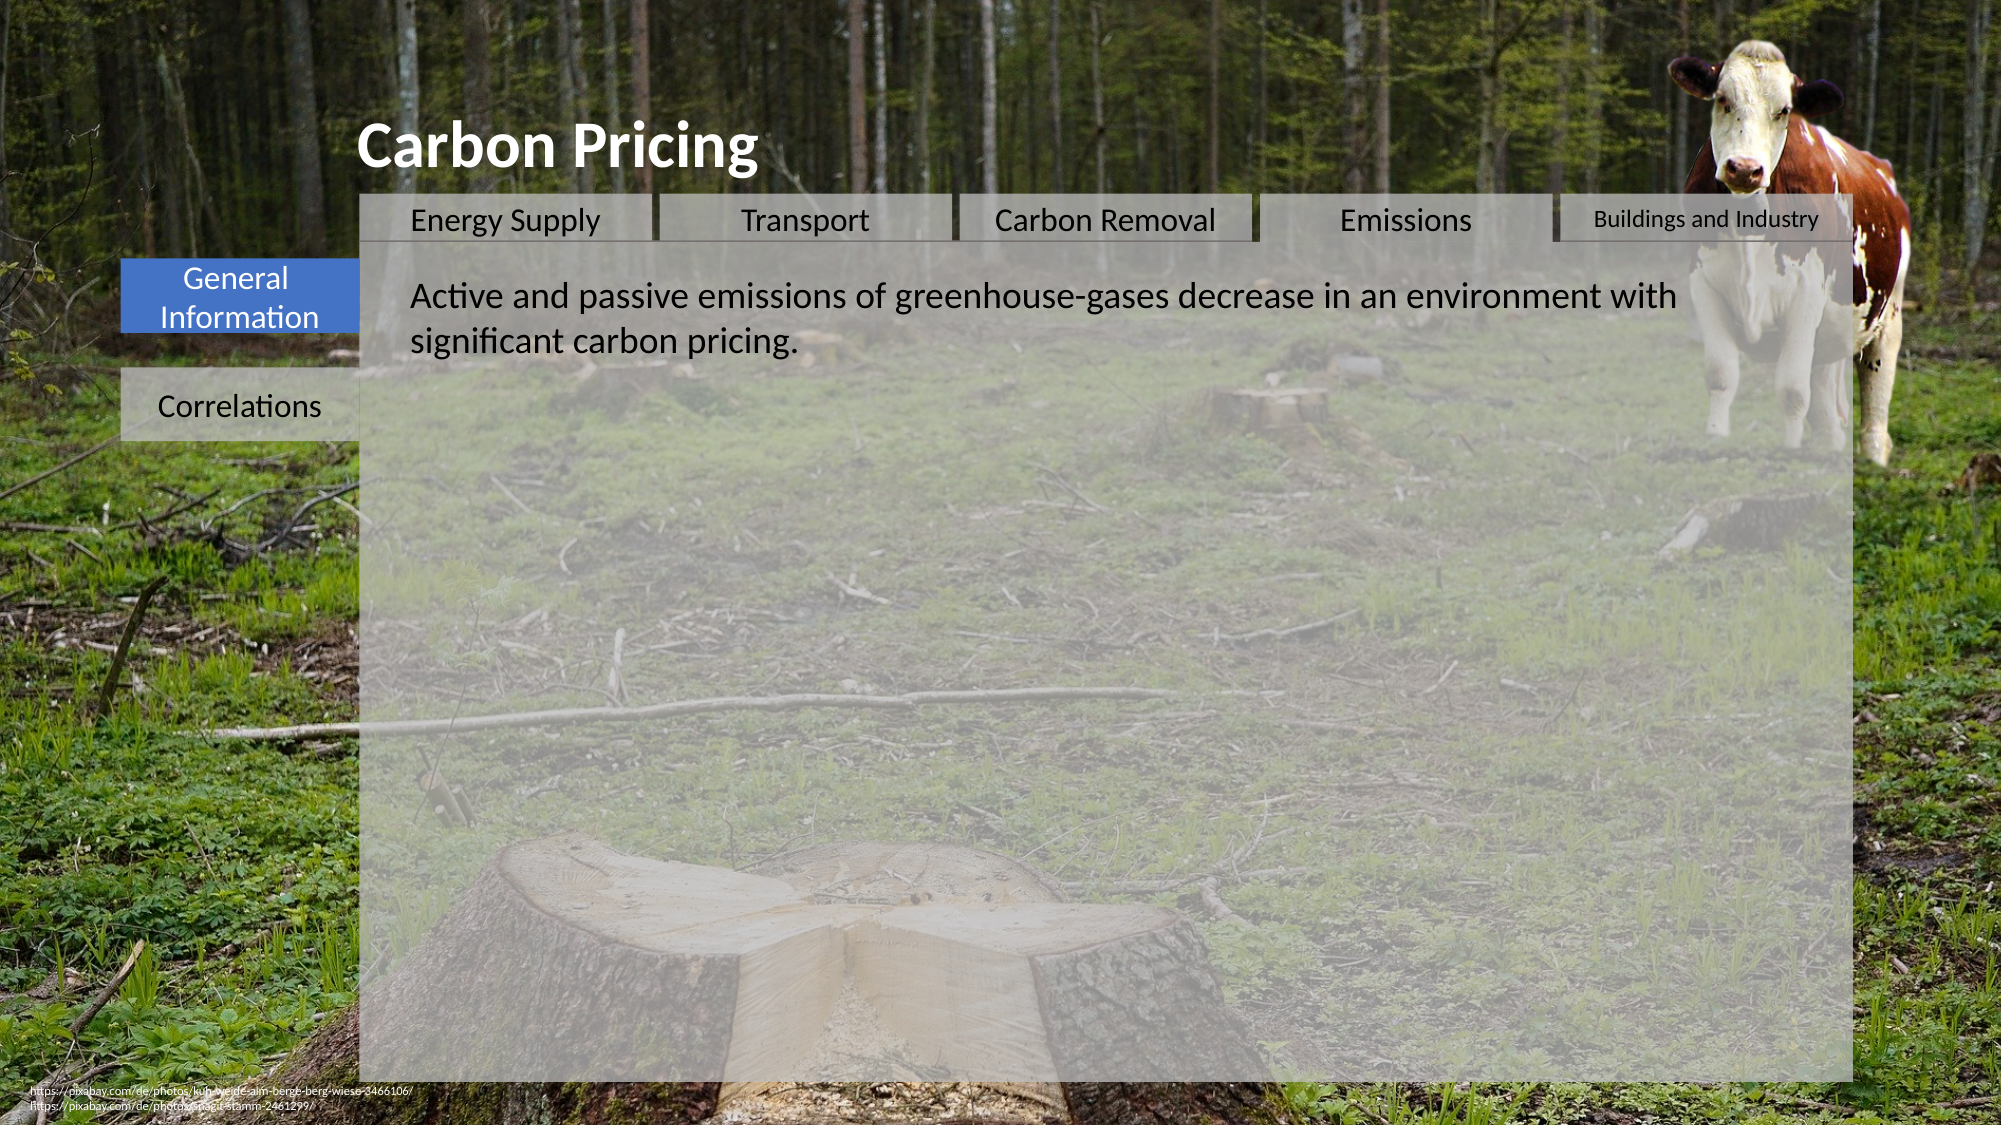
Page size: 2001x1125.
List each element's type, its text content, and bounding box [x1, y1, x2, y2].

picture [0, 0, 2001, 1125]
text_box https://pixabay.com/de/photos/kuh-weide-alm-berge-berg-wiese-3466106/ https://pixabay.com/de/photos/snagit-stamm-2461299/ [15, 1075, 429, 1121]
text_box [359, 241, 1853, 1082]
text_box Emissions [1260, 193, 1553, 242]
text_box General Information [120, 258, 360, 333]
text_box Active and passive emissions of greenhouse-gases decrease in an environment with significant carbon pricing. [395, 263, 1835, 369]
text_box Correlations [120, 367, 360, 442]
text_box Carbon Removal [959, 193, 1253, 240]
text_box Carbon Pricing [342, 93, 775, 189]
text_box Energy Supply [359, 193, 652, 240]
text_box Transport [659, 193, 953, 240]
text_box Buildings and Industry [1560, 193, 1853, 240]
